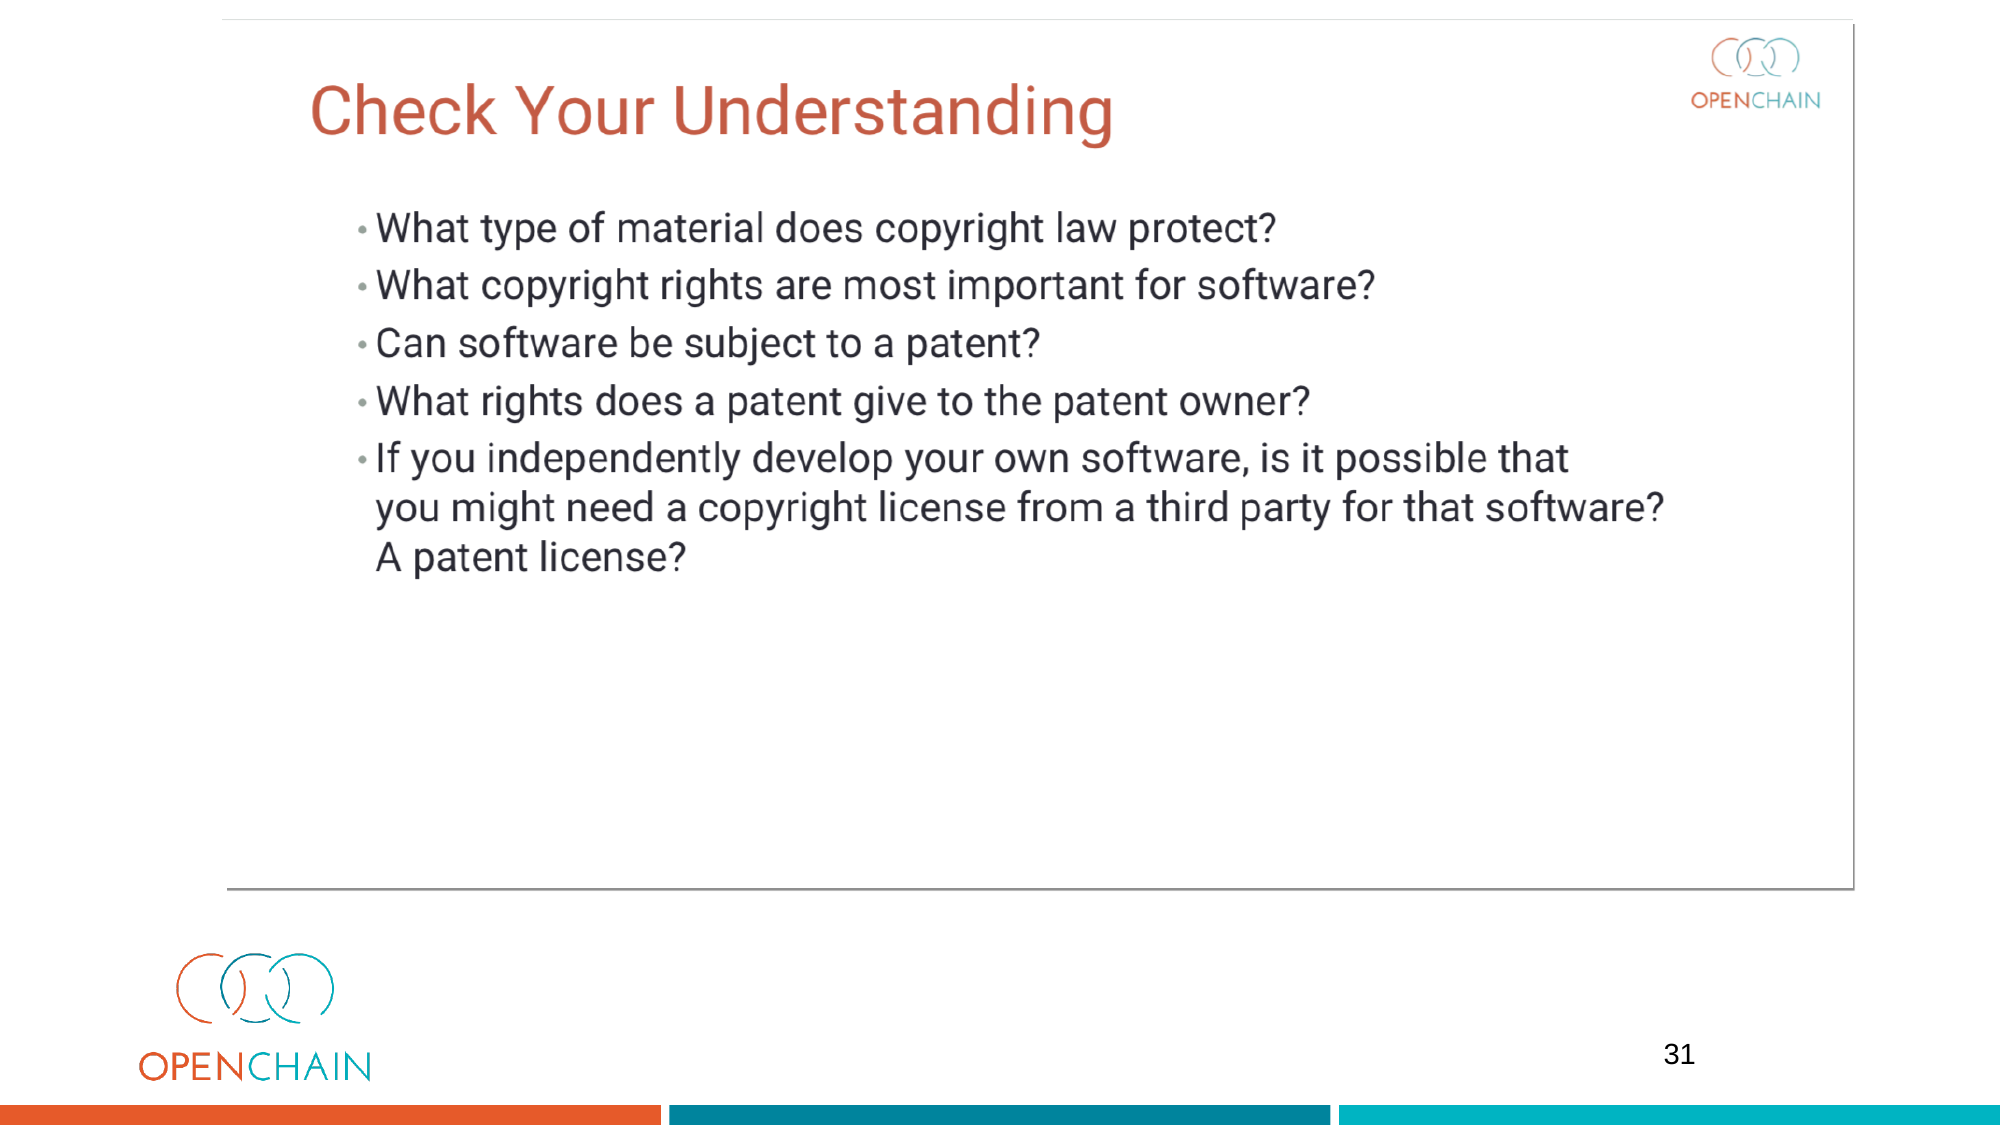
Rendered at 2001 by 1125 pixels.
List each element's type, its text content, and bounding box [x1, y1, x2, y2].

picture [137, 951, 372, 1082]
slide_number <number> [1648, 1022, 1863, 1083]
picture [222, 19, 1853, 888]
